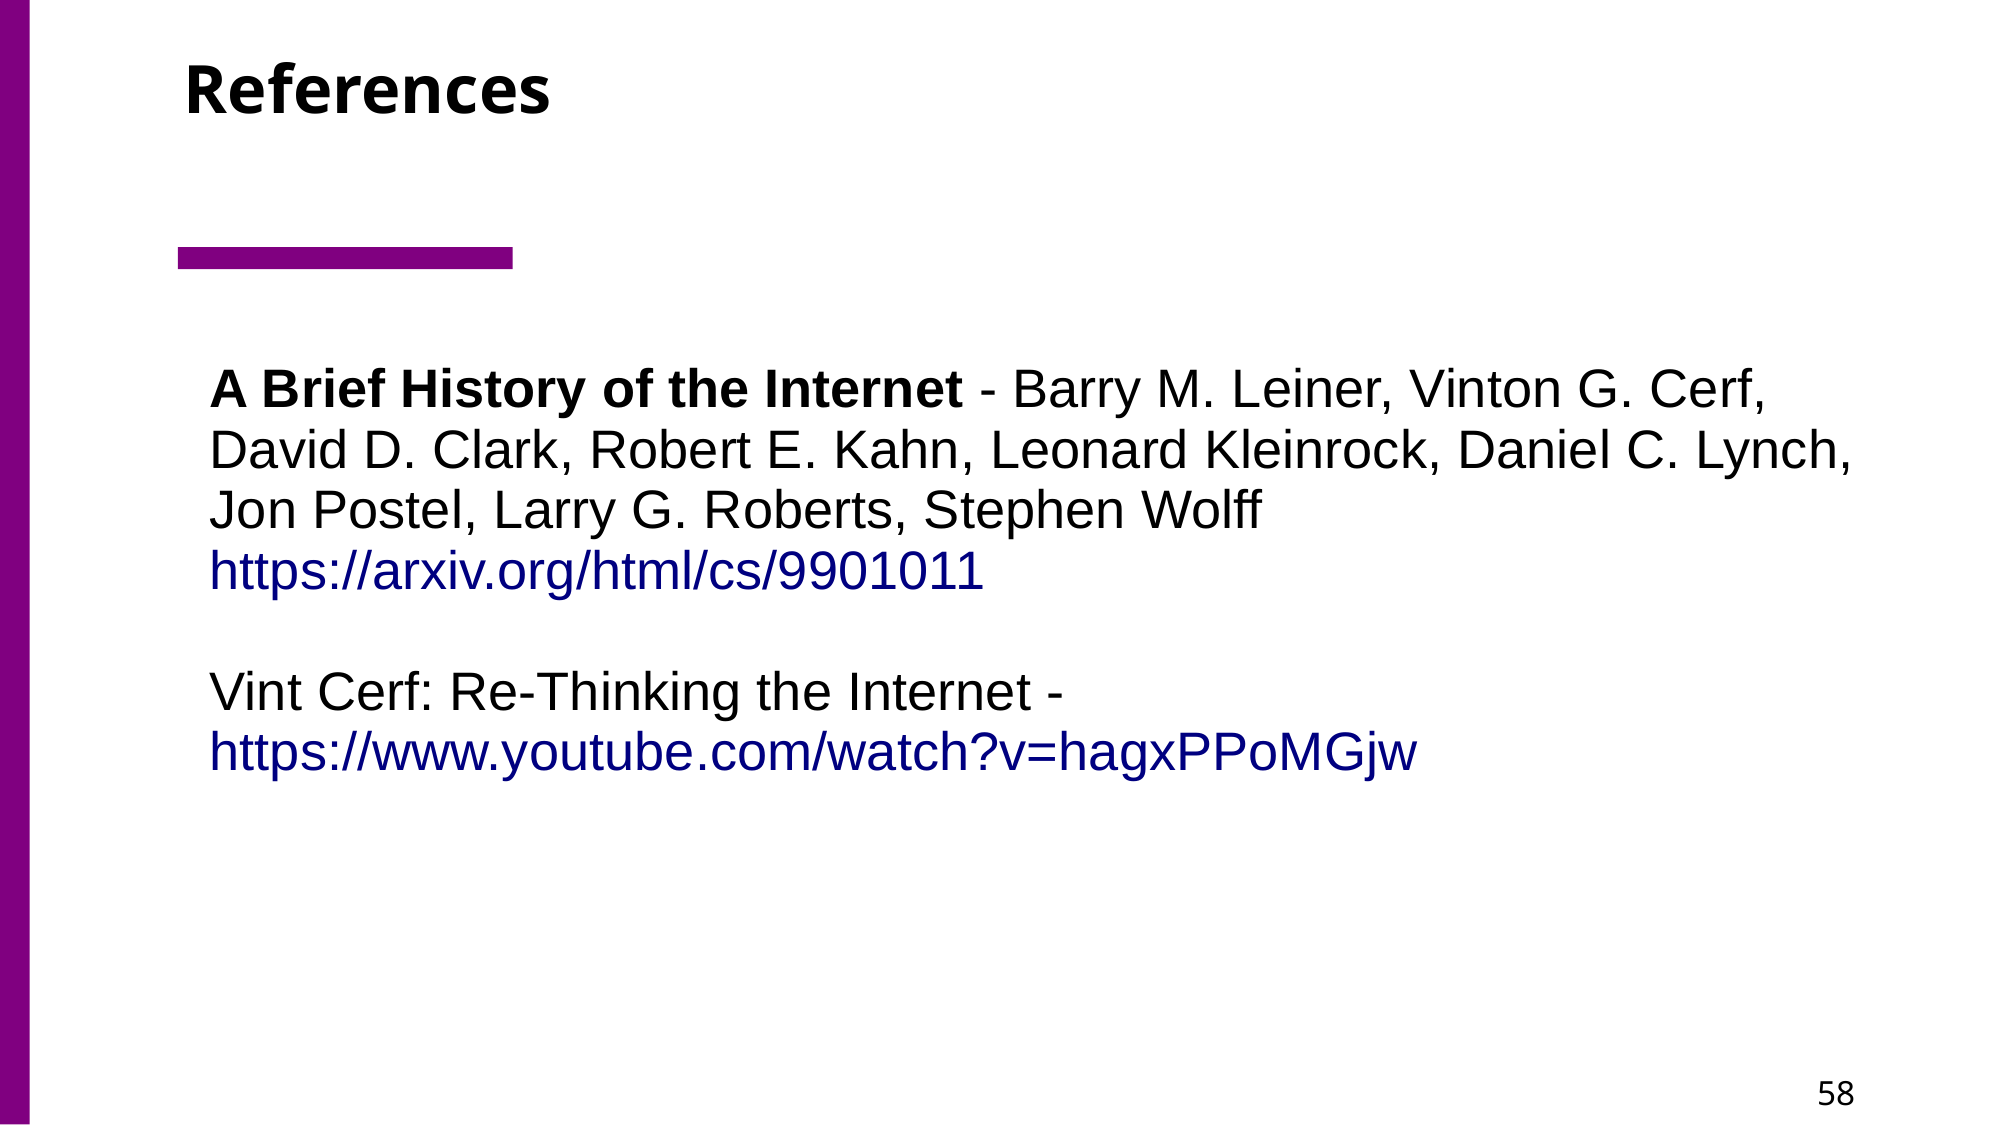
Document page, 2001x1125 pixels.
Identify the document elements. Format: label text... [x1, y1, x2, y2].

title References [133, 0, 1946, 135]
text_box A Brief History of the Internet - Barry M. Leiner, Vinton G. Cerf, David D. Clark, Robert E. Kahn, Leonard Kleinrock, Daniel C. Lynch, Jon Postel, Larry G. Roberts, Stephen Wolff https://arxiv.org/html/cs/9901011 Vint Cerf: Re-Thinking the Internet - https://www.youtube.com/watch?v=hagxPPoMGjw [195, 351, 1871, 851]
